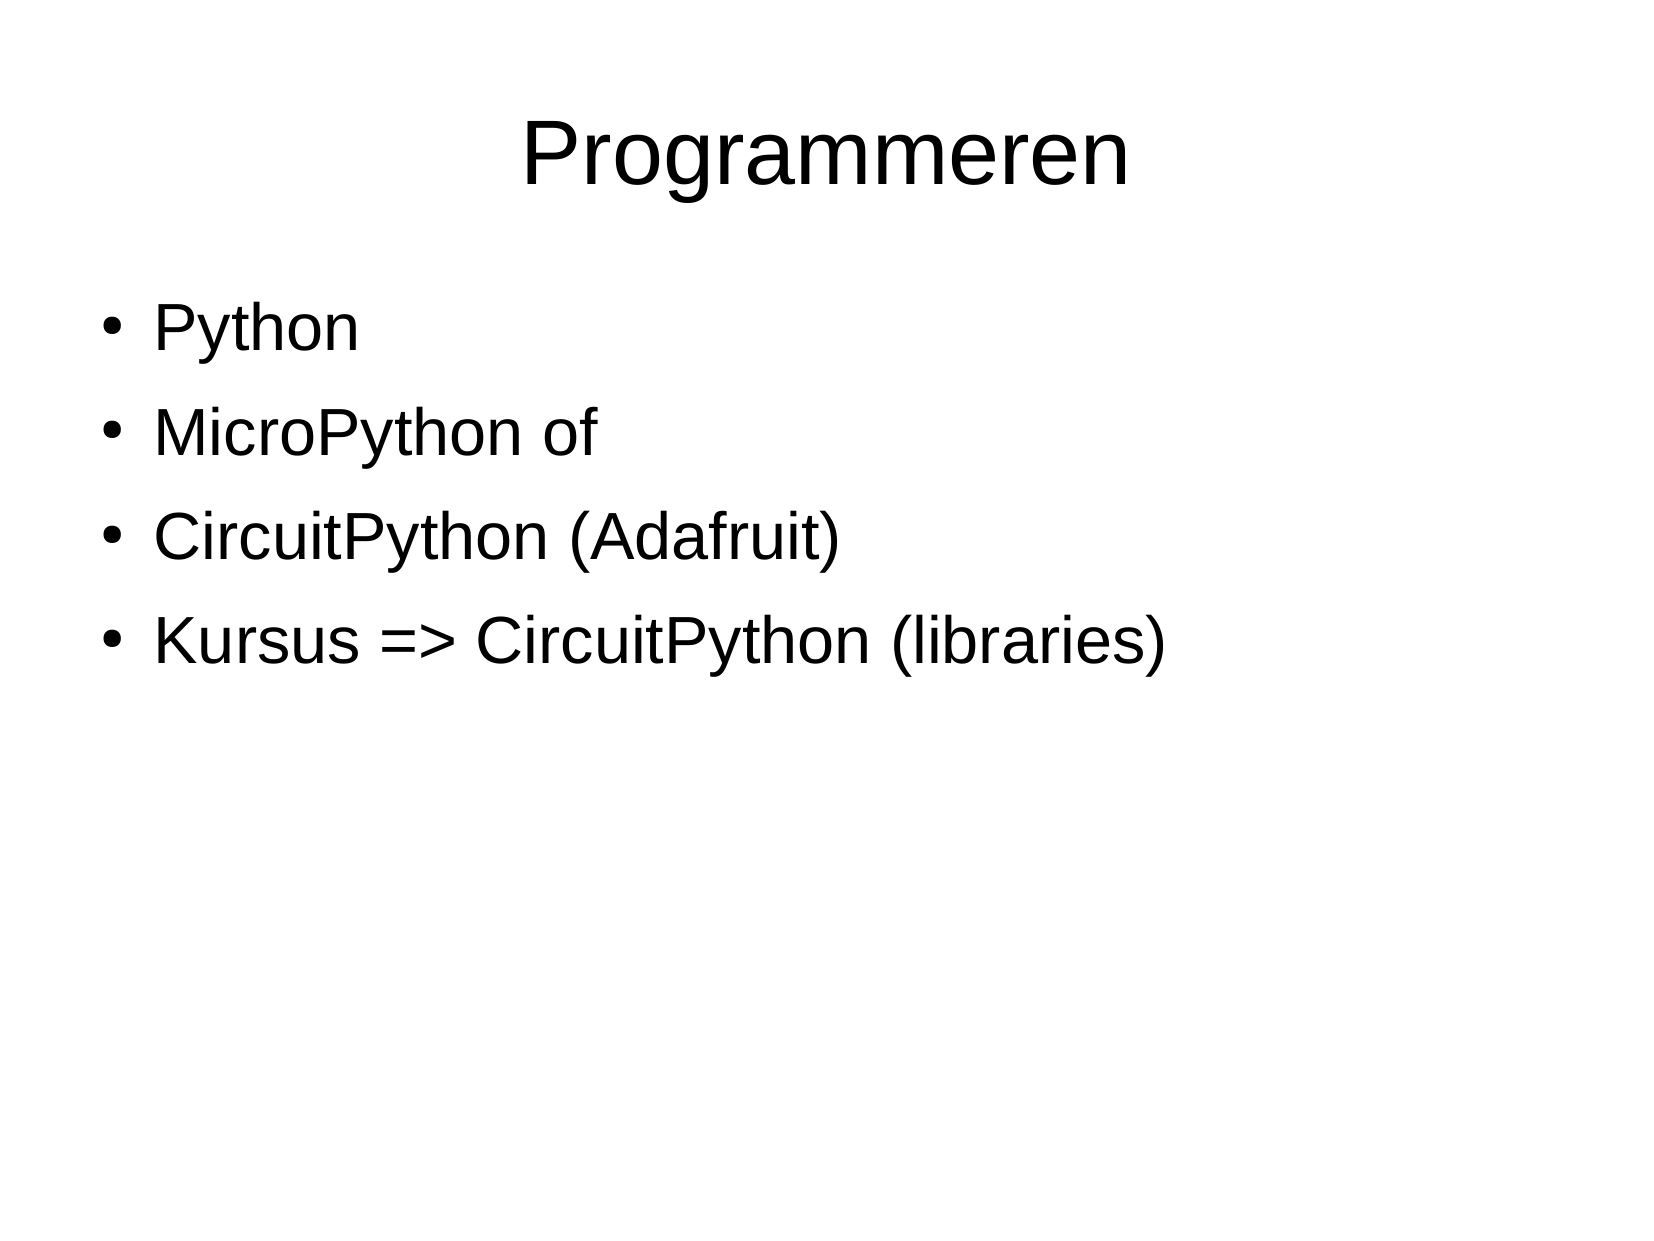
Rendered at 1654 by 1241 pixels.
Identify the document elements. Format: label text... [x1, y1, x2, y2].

title Programmeren [82, 49, 1571, 257]
list Python MicroPython of CircuitPython (Adafruit) Kursus => CircuitPython (libraries) [82, 290, 1591, 1010]
